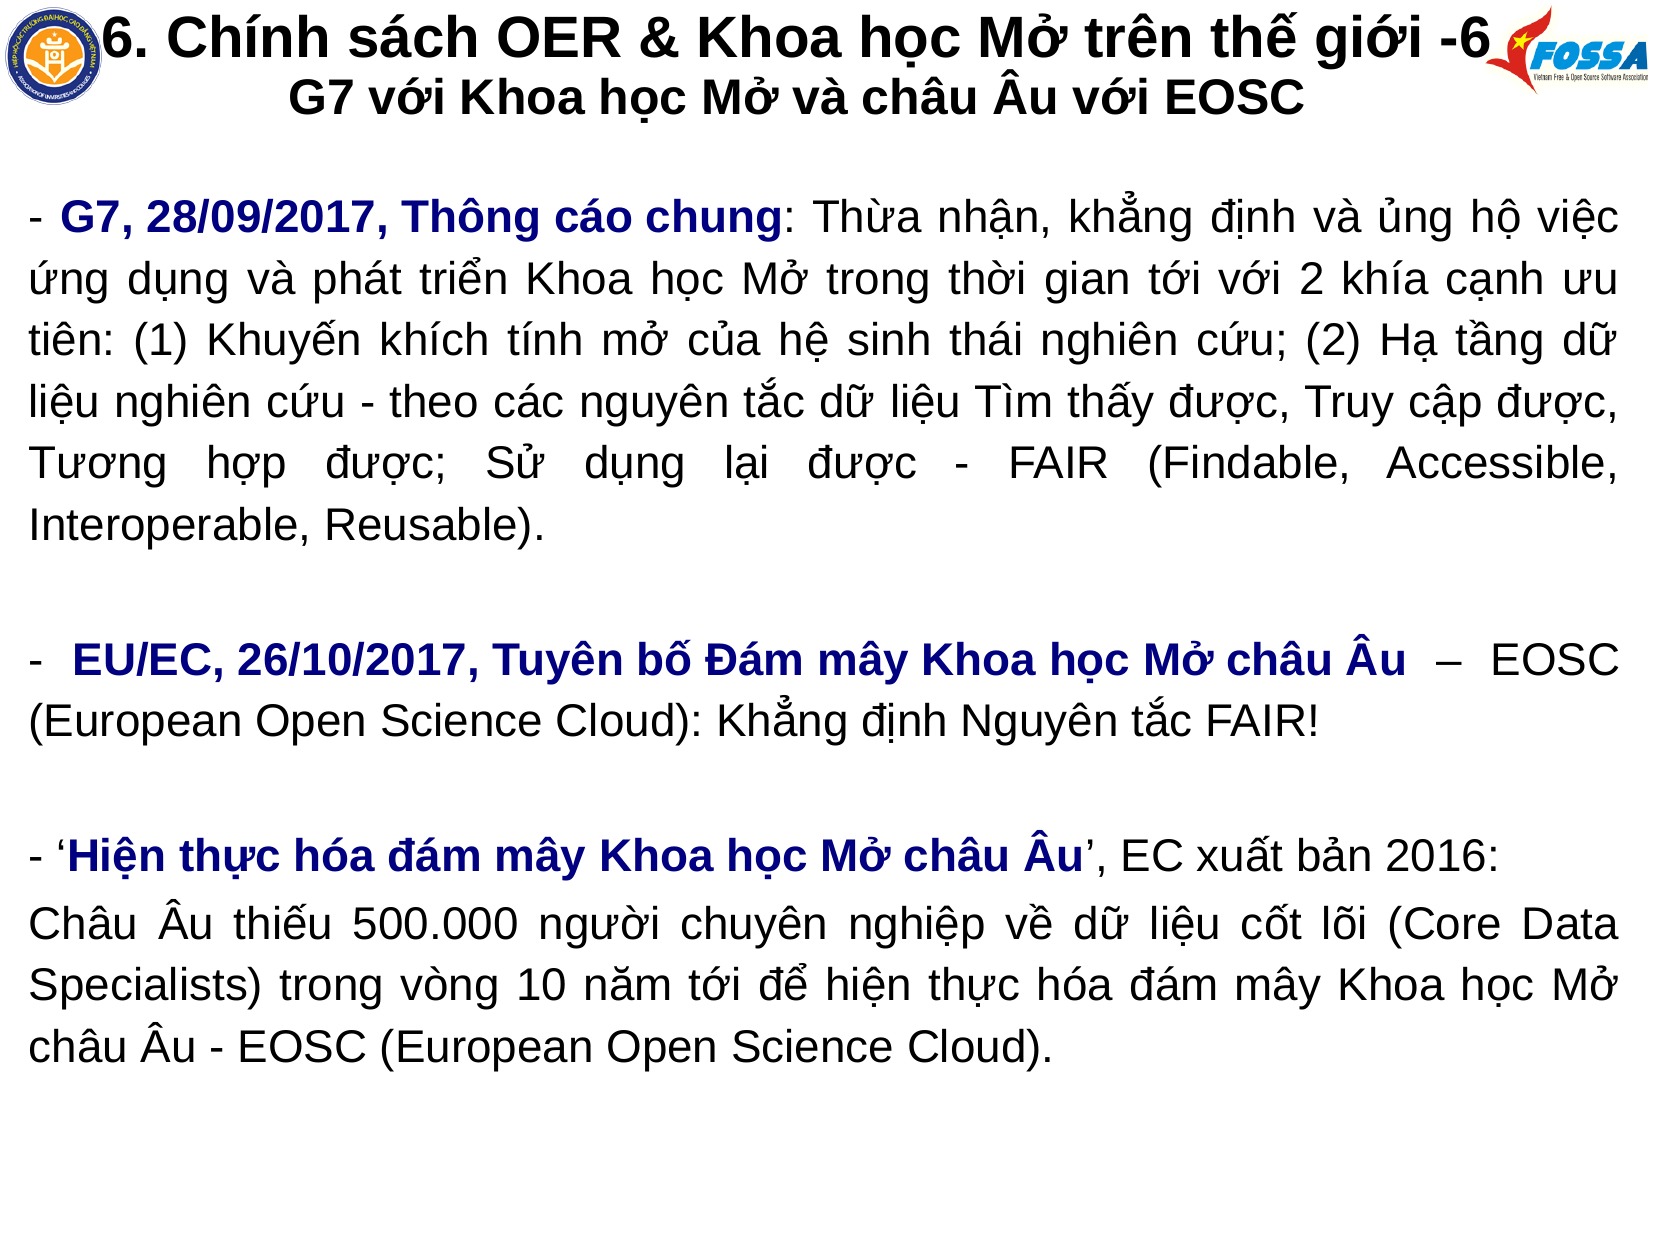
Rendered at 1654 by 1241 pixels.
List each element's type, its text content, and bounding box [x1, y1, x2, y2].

picture [1542, 5, 1648, 95]
title 6. Chính sách OER & Khoa học Mở trên thế giới -6 G7 với Khoa học Mở và châu Âu với EOSC [53, 4, 1542, 126]
text_box - G7, 28/09/2017, Thông cáo chung: Thừa nhận, khẳng định và ủng hộ việc ứng dụng và phát triển Khoa học Mở trong thời gian tới với 2 khía cạnh ưu tiên: (1) Khuyến khích tính mở của hệ sinh thái nghiên cứu; (2) Hạ tầng dữ liệu nghiên cứu - theo các nguyên tắc dữ liệu Tìm thấy được, Truy cập được, Tương hợp được; Sử dụng lại được - FAIR (Findable, Accessible, Interoperable, Reusable). - EU/EC, 26/10/2017, Tuyên bố Đám mây Khoa học Mở châu Âu – EOSC (European Open Science Cloud): Khẳng định Nguyên tắc FAIR! - ‘Hiện thực hóa đám mây Khoa học Mở châu Âu’, EC xuất bản 2016: Châu Âu thiếu 500.000 người chuyên nghiệp về dữ liệu cốt lõi (Core Data Specialists) trong vòng 10 năm tới để hiện thực hóa đám mây Khoa học Mở châu Âu - EOSC (European Open Science Cloud). [13, 173, 1636, 1119]
picture [1, 5, 53, 107]
